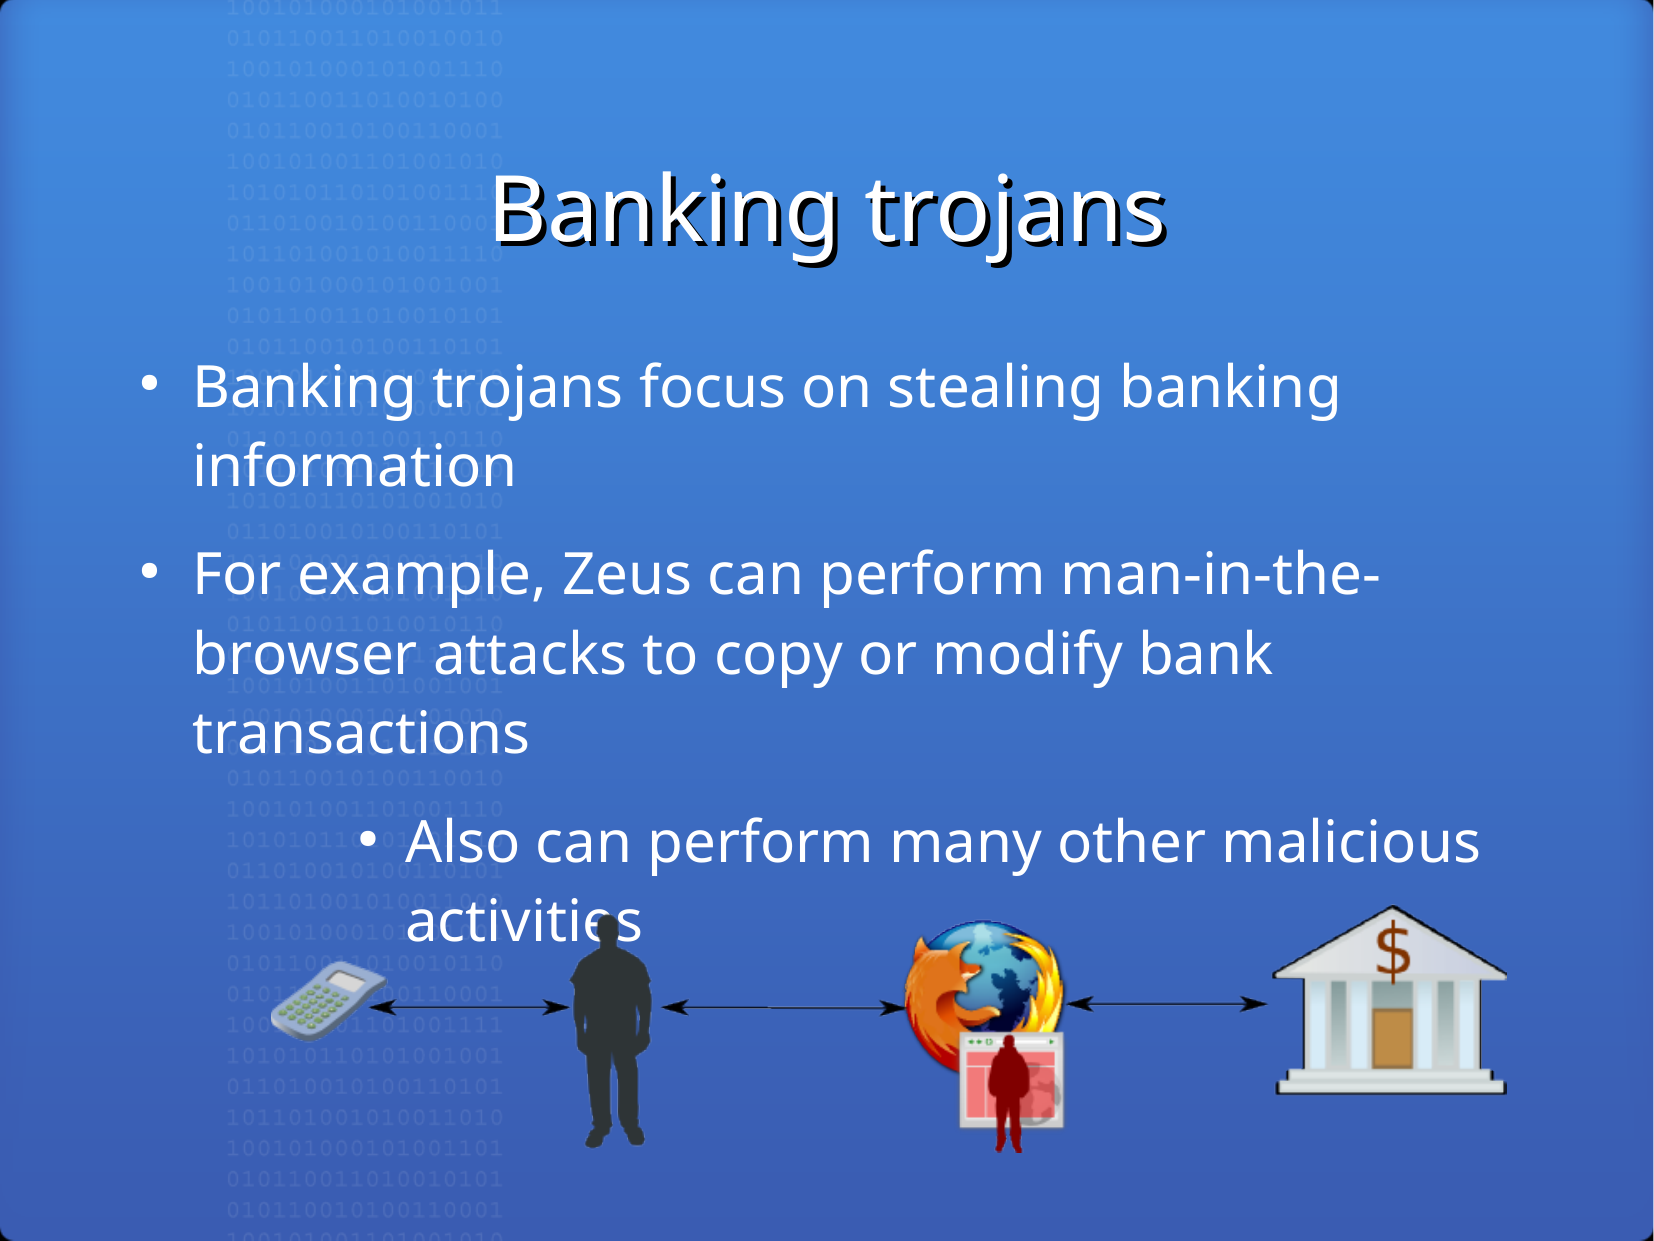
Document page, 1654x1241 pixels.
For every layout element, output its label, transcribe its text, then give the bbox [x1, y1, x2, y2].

title Banking trojans [121, 102, 1534, 310]
picture [0, 0, 1654, 1241]
list Banking trojans focus on stealing banking information For example, Zeus can perform man-in-the-browser attacks to copy or modify bank transactions Also can perform many other malicious activities [121, 344, 1534, 1127]
